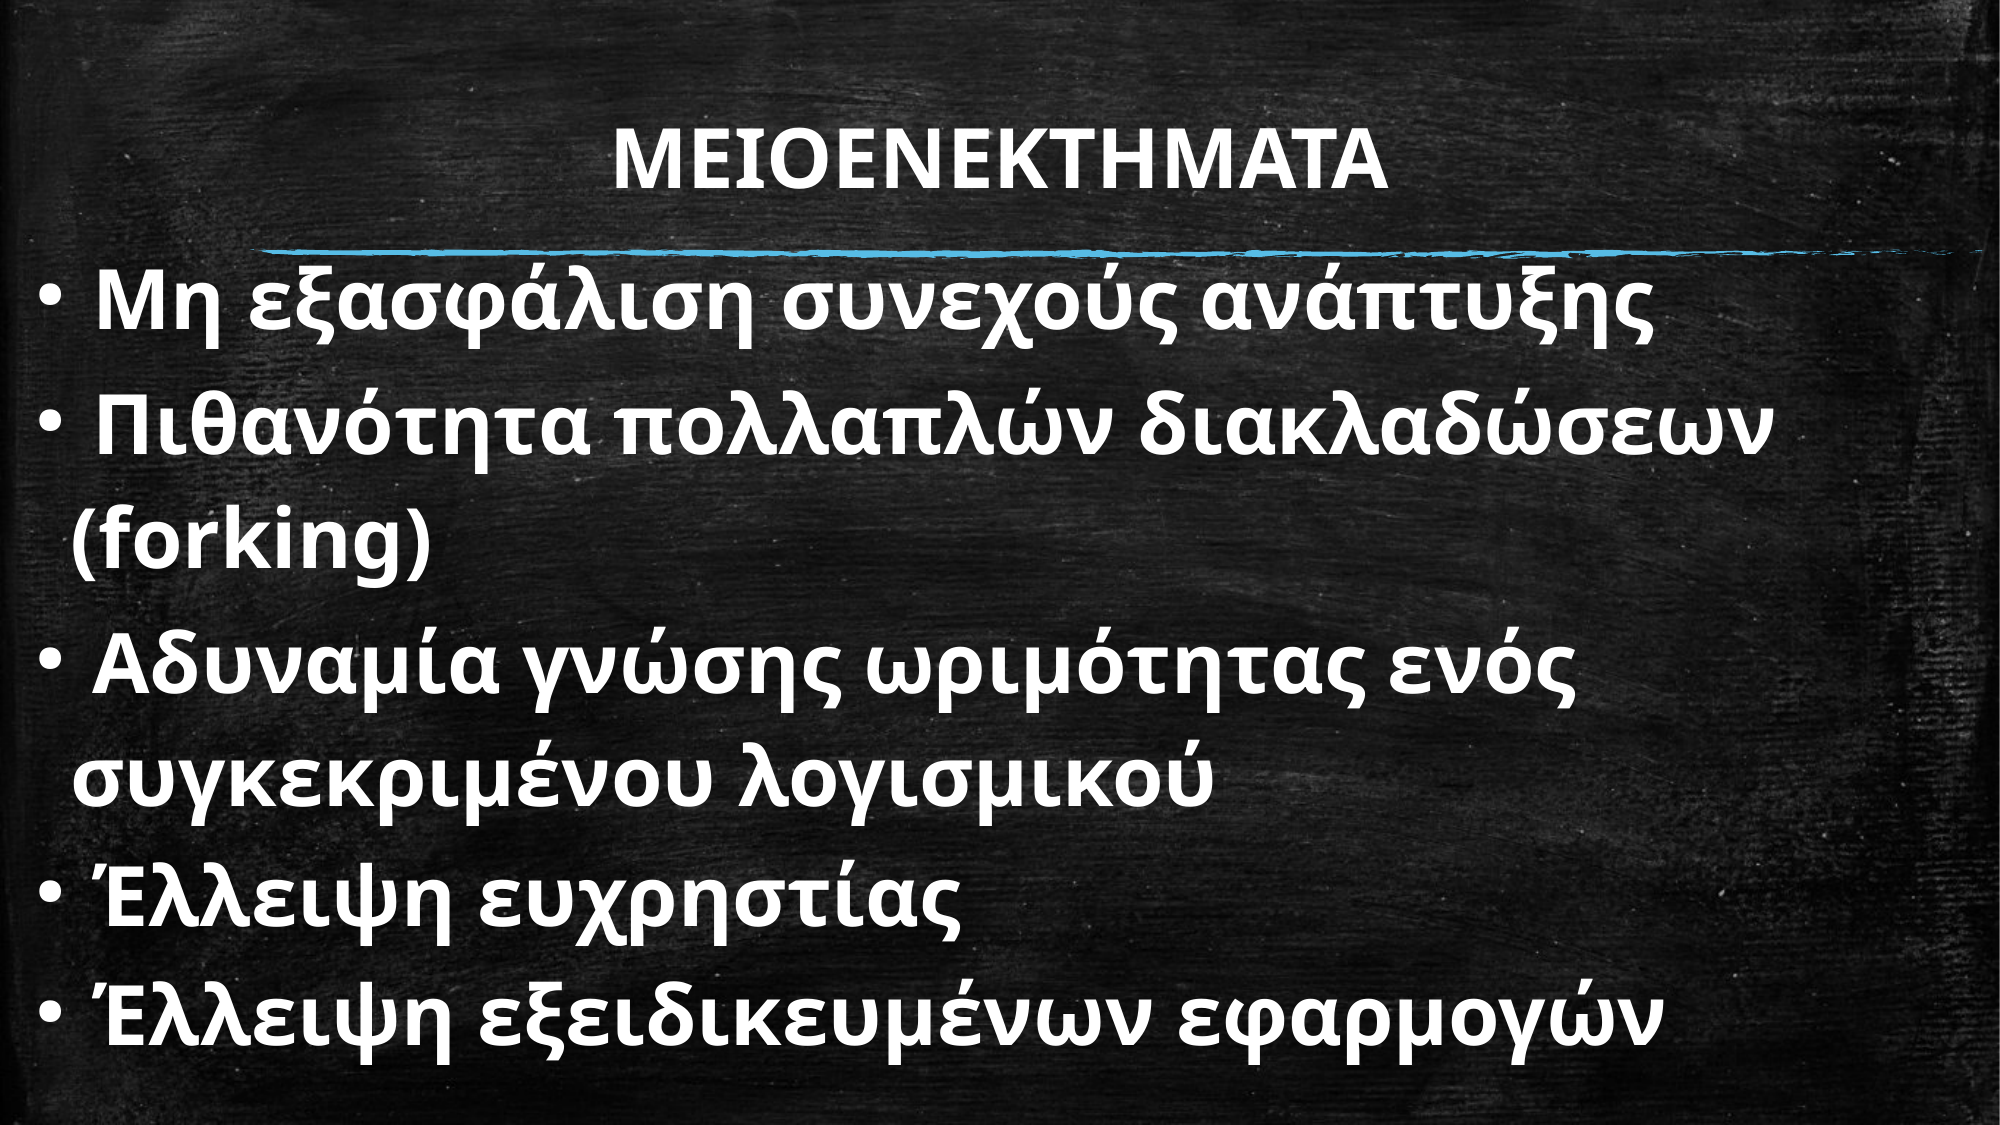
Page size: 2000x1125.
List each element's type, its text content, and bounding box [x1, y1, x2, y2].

subtitle Μη εξασφάλιση συνεχούς ανάπτυξης Πιθανότητα πολλαπλών διακλαδώσεων (forking) Αδυναμία γνώσης ωριμότητας ενός συγκεκριμένου λογισμικού Έλλειψη ευχρηστίας Έλλειψη εξειδικευμένων εφαρμογών [35, 229, 1902, 1125]
title ΜΕΙΟΕΝΕΚΤΗΜΑΤΑ [249, 45, 1750, 213]
picture [0, 0, 2000, 1125]
